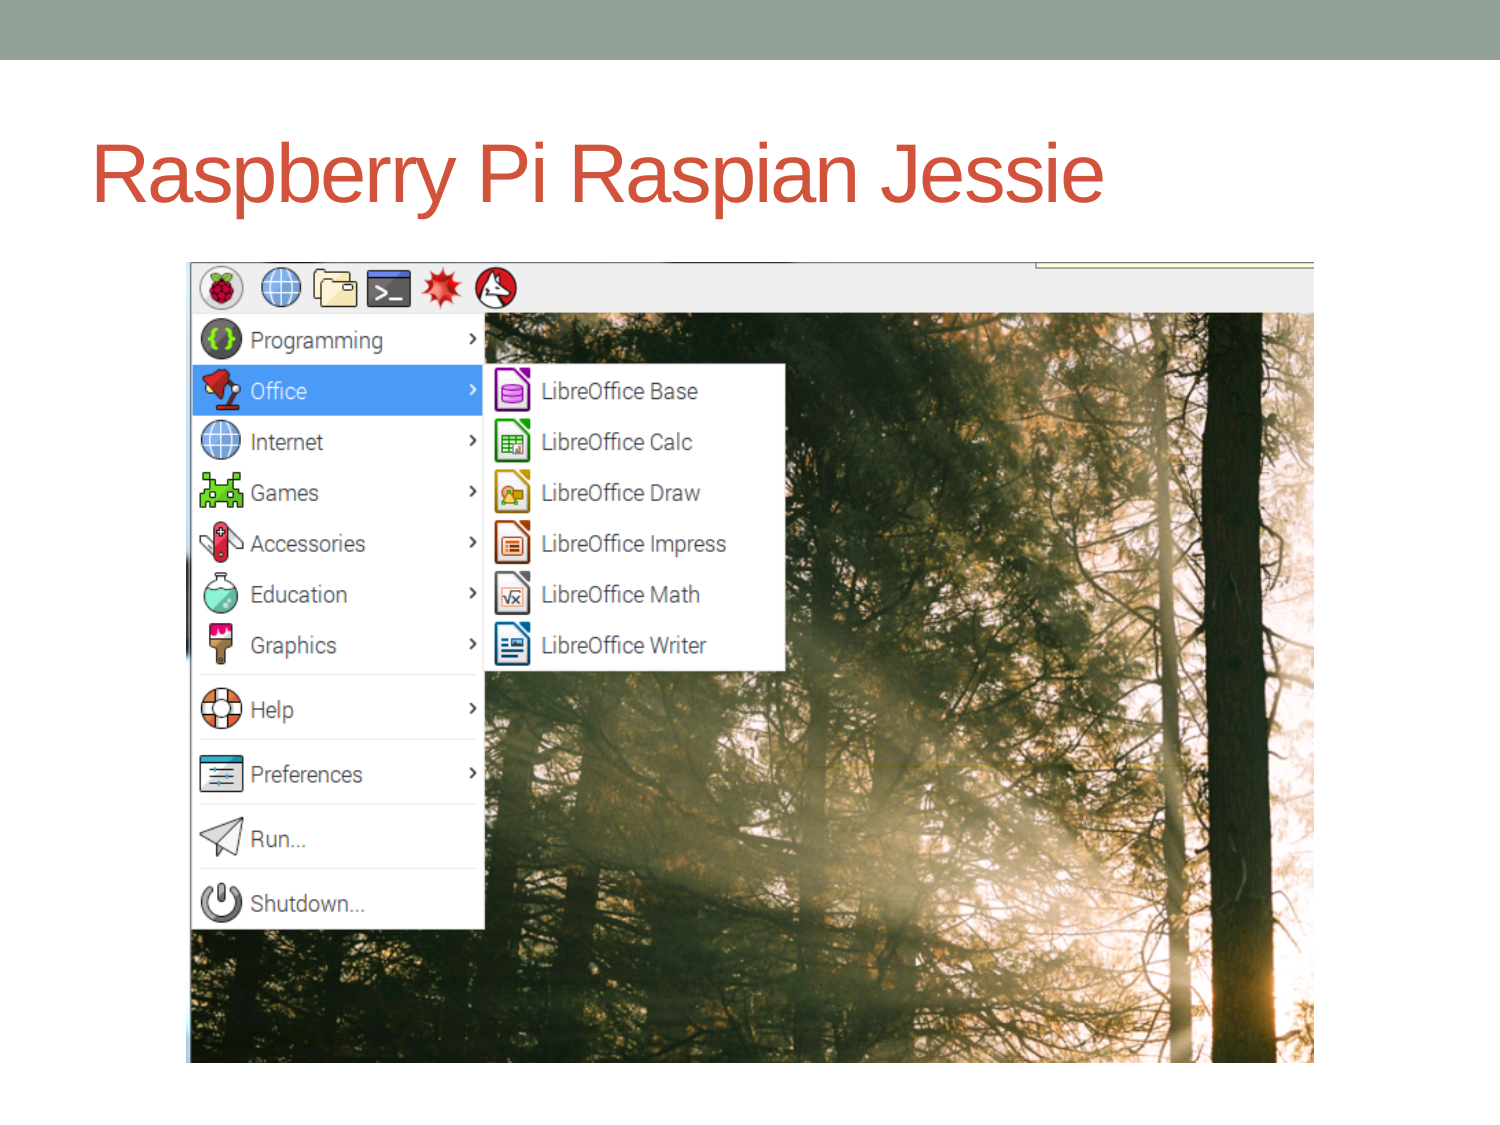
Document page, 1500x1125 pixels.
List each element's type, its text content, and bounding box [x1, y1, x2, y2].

title Raspberry Pi Raspian Jessie [75, 87, 1425, 250]
picture [186, 262, 1314, 1063]
